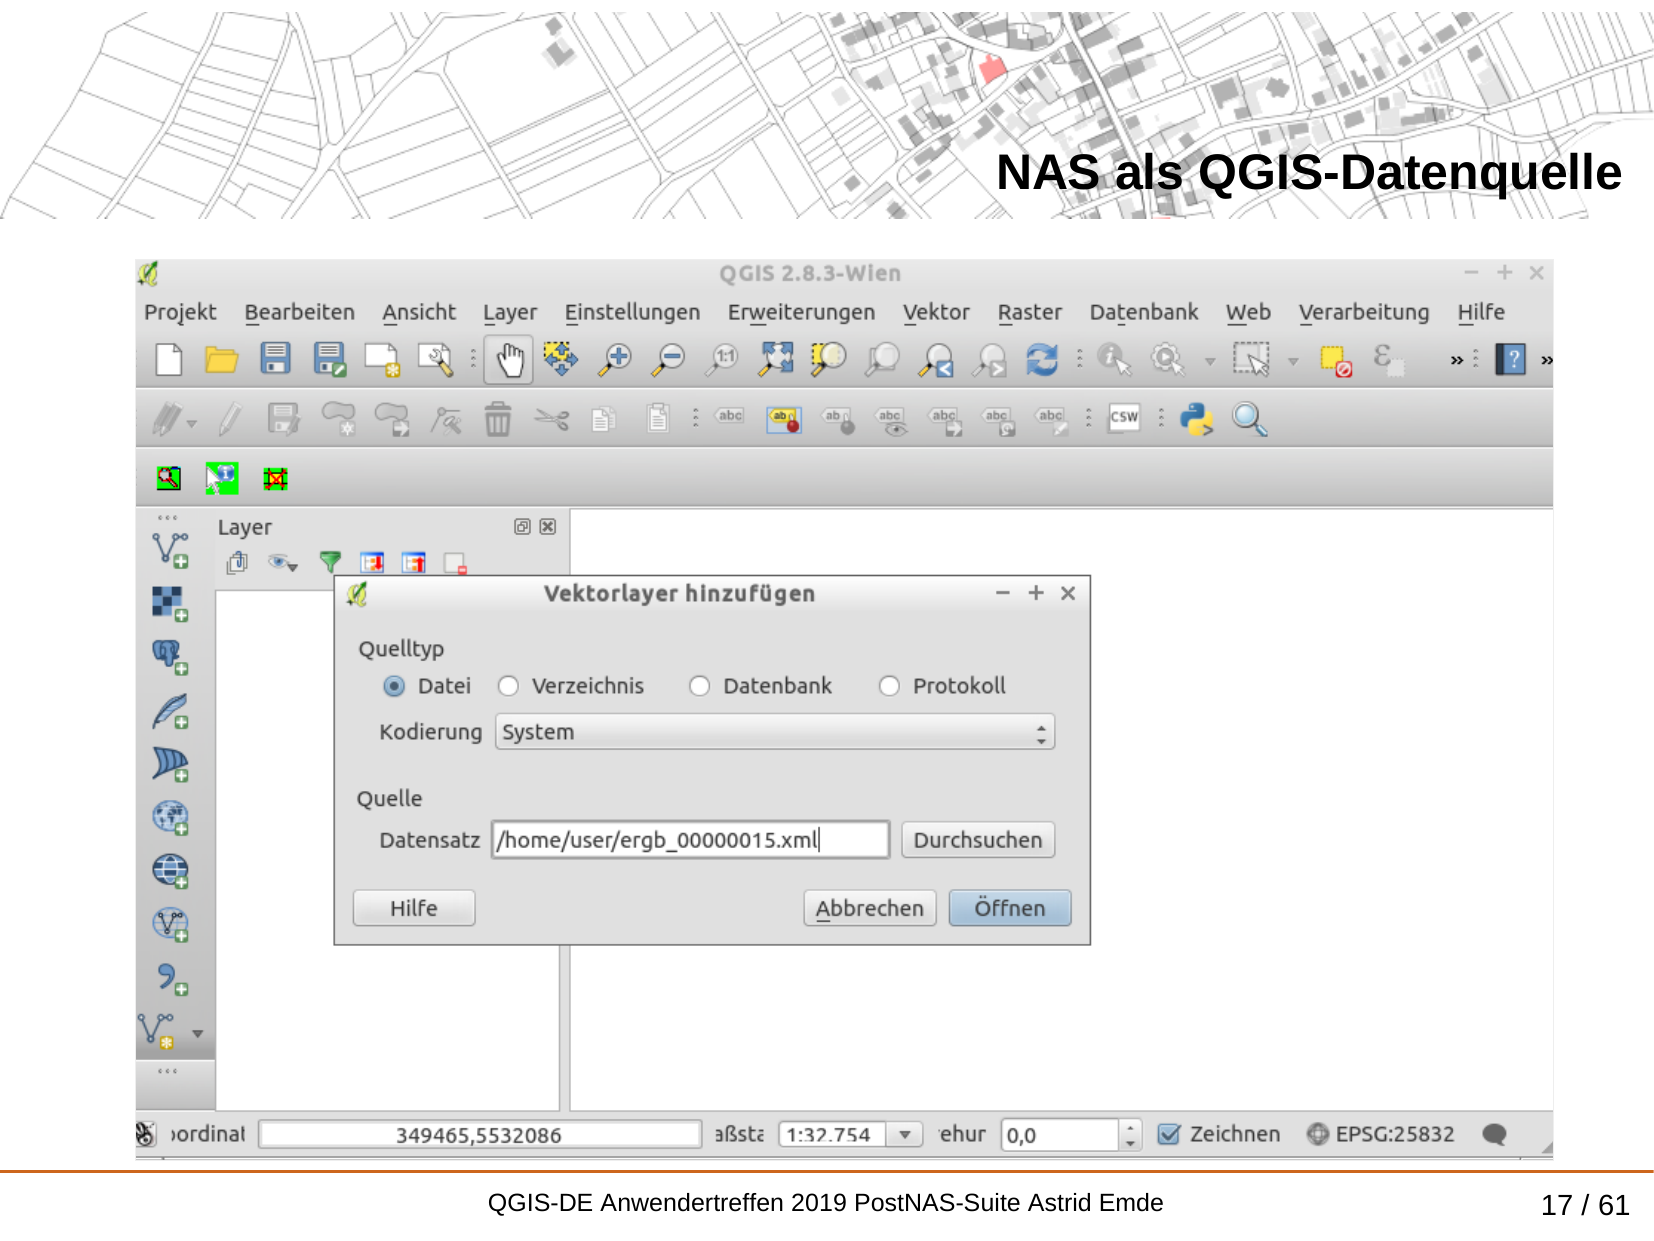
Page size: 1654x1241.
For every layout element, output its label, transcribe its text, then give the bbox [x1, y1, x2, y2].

title NAS als QGIS-Datenquelle [265, 118, 1625, 228]
picture [135, 259, 1554, 1161]
